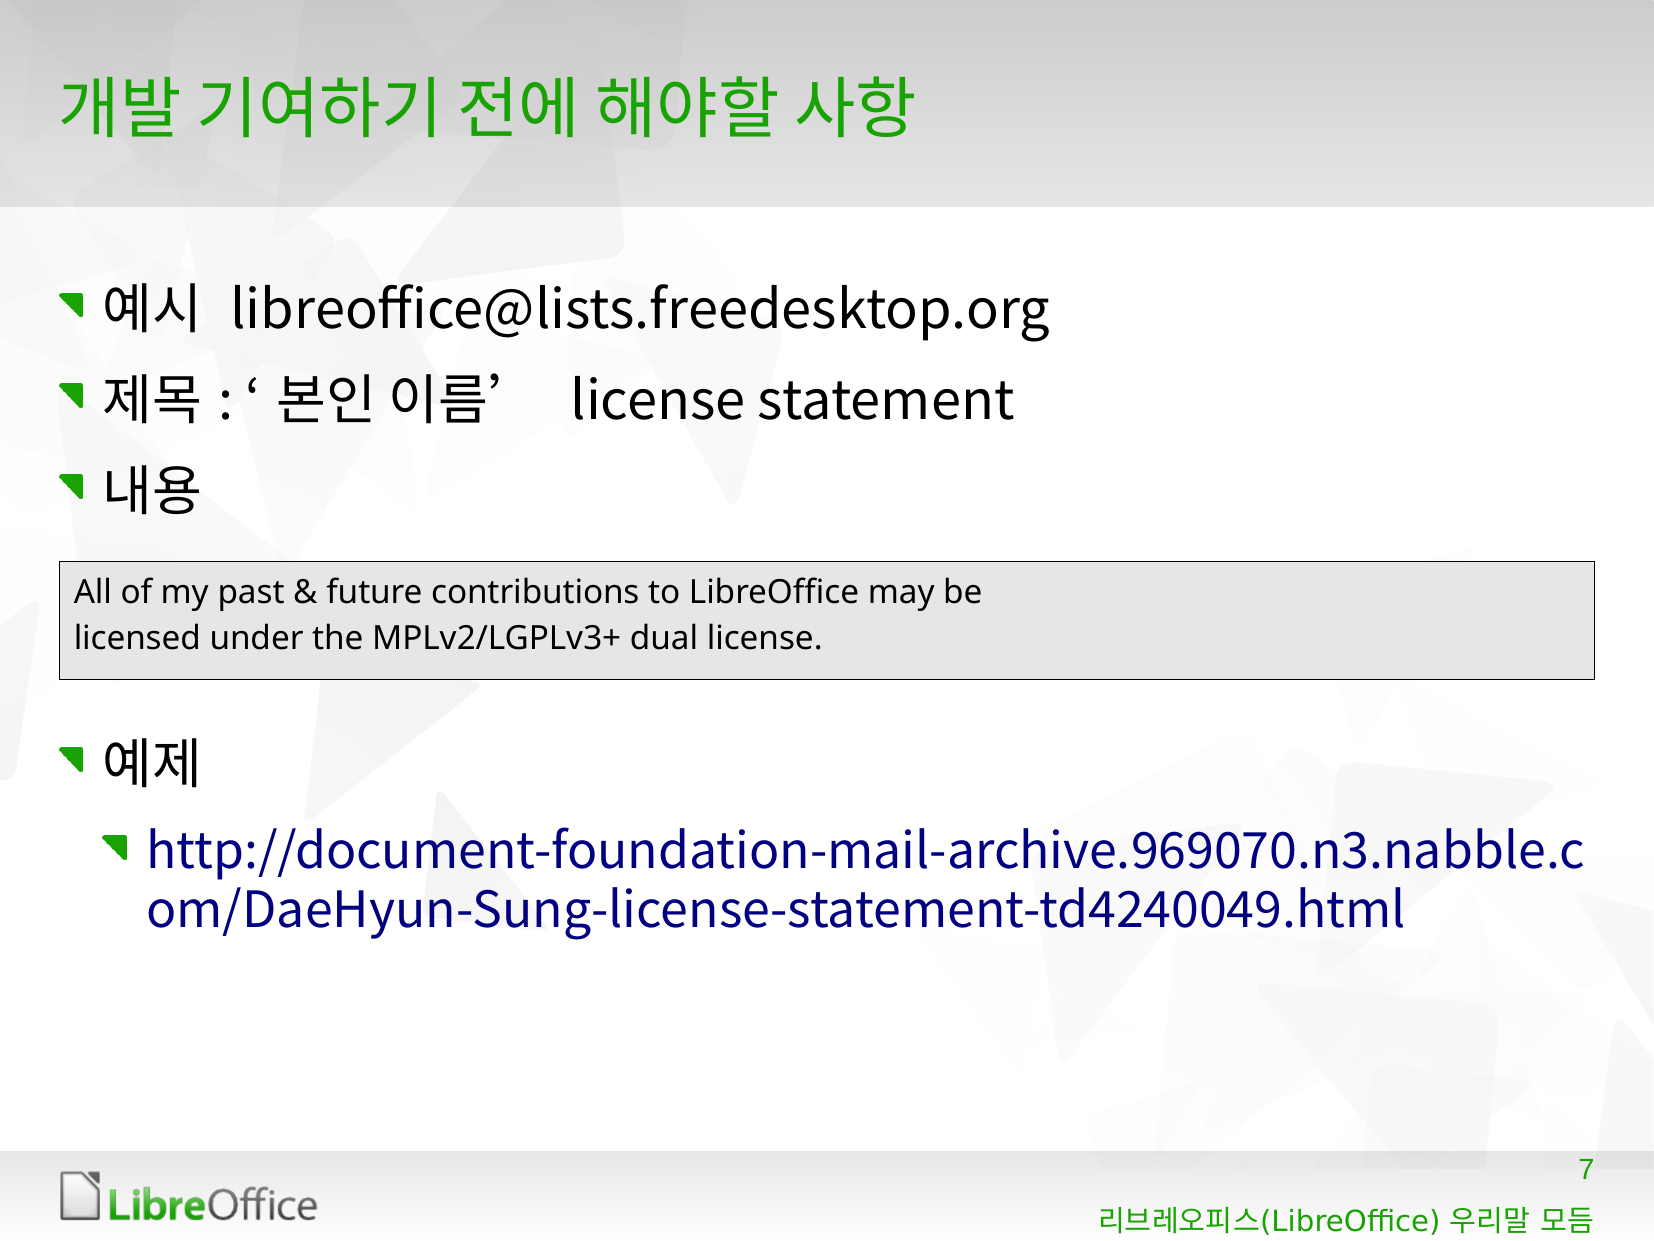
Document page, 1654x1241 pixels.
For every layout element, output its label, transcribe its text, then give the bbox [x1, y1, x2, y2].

title 개발 기여하기 전에 해야할 사항 [59, 29, 1595, 178]
picture [0, 0, 783, 931]
picture [41, 1152, 337, 1240]
text_box All of my past & future contributions to LibreOffice may be licensed under the MPLv2/LGPLv3+ dual license. [59, 561, 1595, 680]
list 예시 libreoffice@lists.freedesktop.org 제목: ‘본인 이름’ license statement 내용 예제 http://document-foundation-mail-archive.969070.n3.nabble.com/DaeHyun-Sung-license-statement-td4240049.html [59, 265, 1595, 561]
list 예시 libreoffice@lists.freedesktop.org 제목: ‘본인 이름’ license statement 내용 예제 http://document-foundation-mail-archive.969070.n3.nabble.com/DaeHyun-Sung-license-statement-td4240049.html [59, 680, 1595, 986]
picture [915, 548, 1654, 1169]
